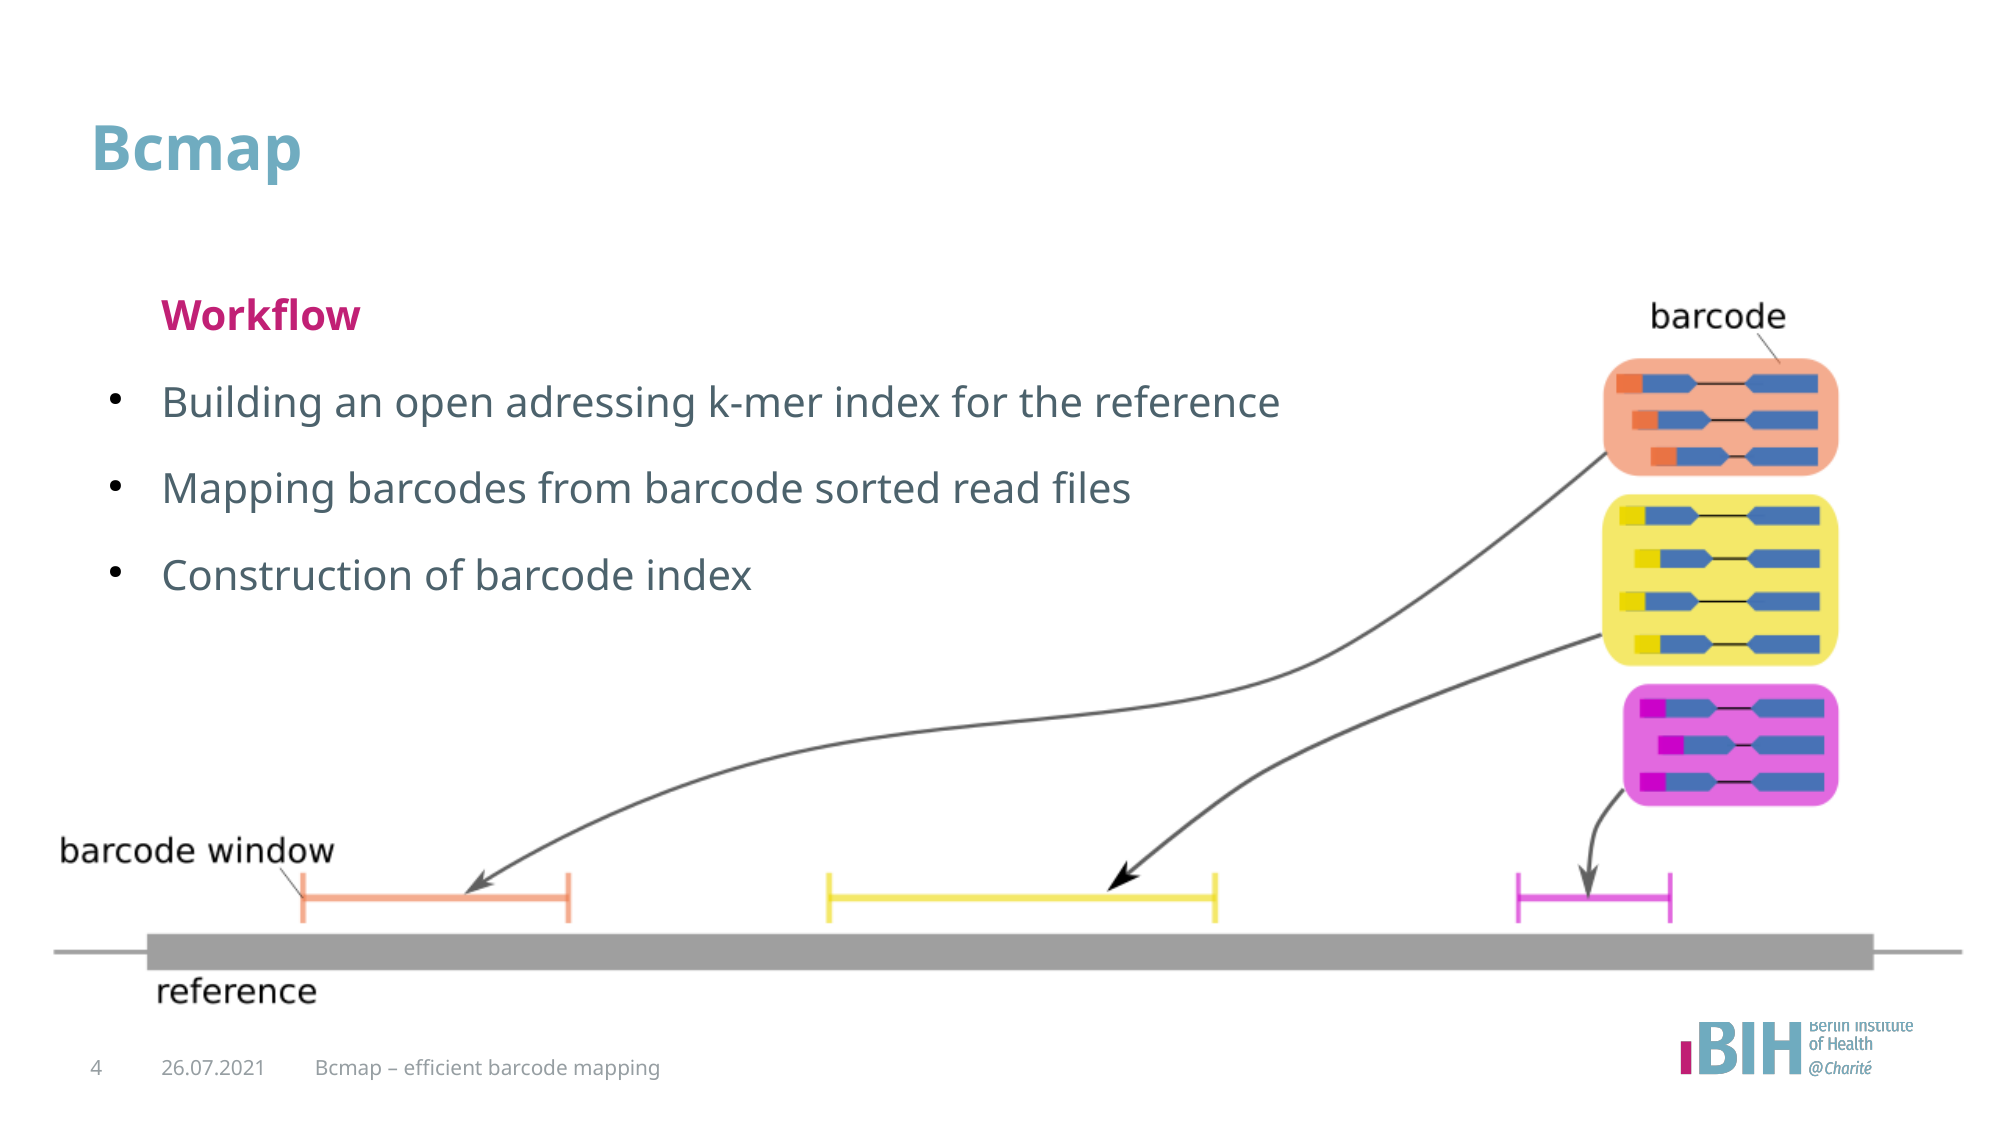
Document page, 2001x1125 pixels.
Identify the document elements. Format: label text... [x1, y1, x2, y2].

list Workflow Building an open adressing k-mer index for the reference Mapping barcodes from barcode sorted read files Construction of barcode index [90, 278, 1721, 976]
footer Bcmap – efficient barcode mapping [314, 1046, 1024, 1083]
slide_number 26.07.2021 [161, 1046, 292, 1083]
picture [49, 285, 1973, 1107]
title Bcmap [90, 78, 1721, 220]
slide_number <Foliennummer> [90, 1046, 138, 1083]
